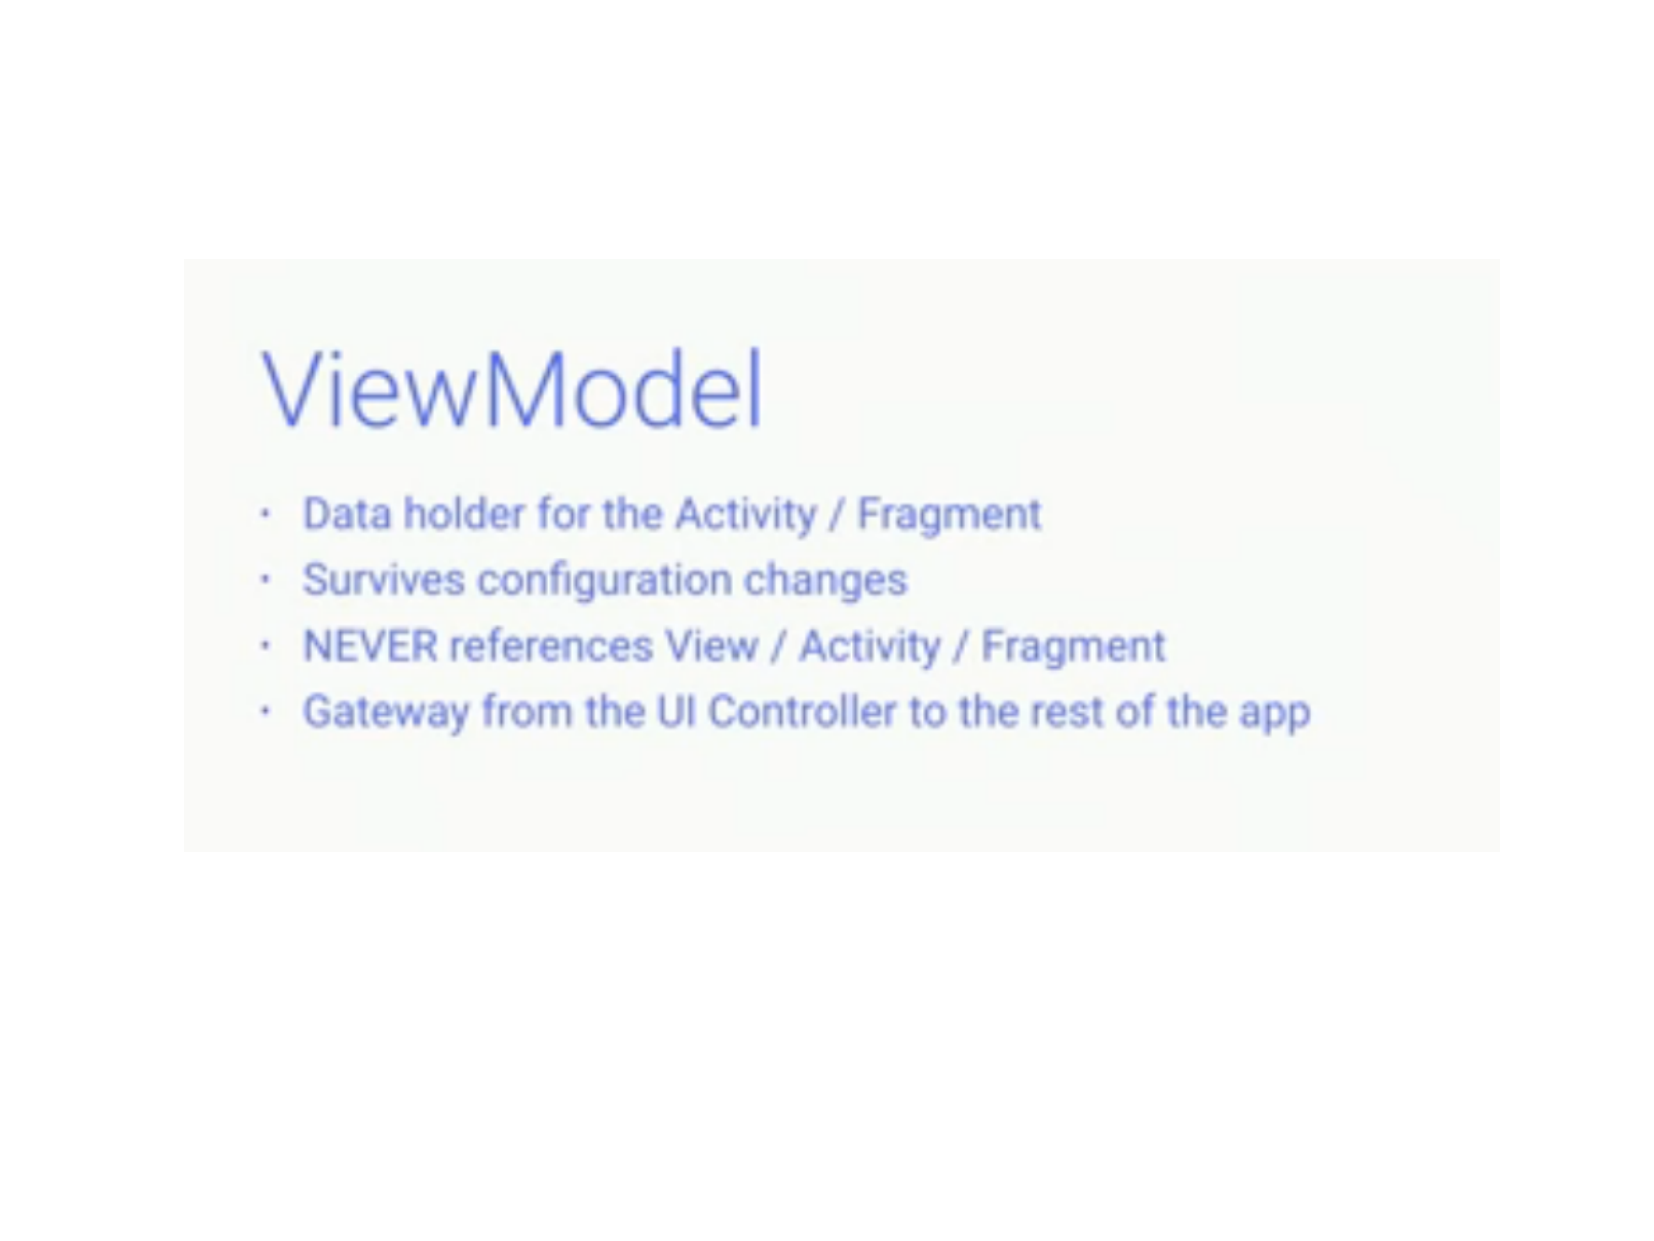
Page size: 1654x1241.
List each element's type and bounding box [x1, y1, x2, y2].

picture [184, 259, 1501, 852]
